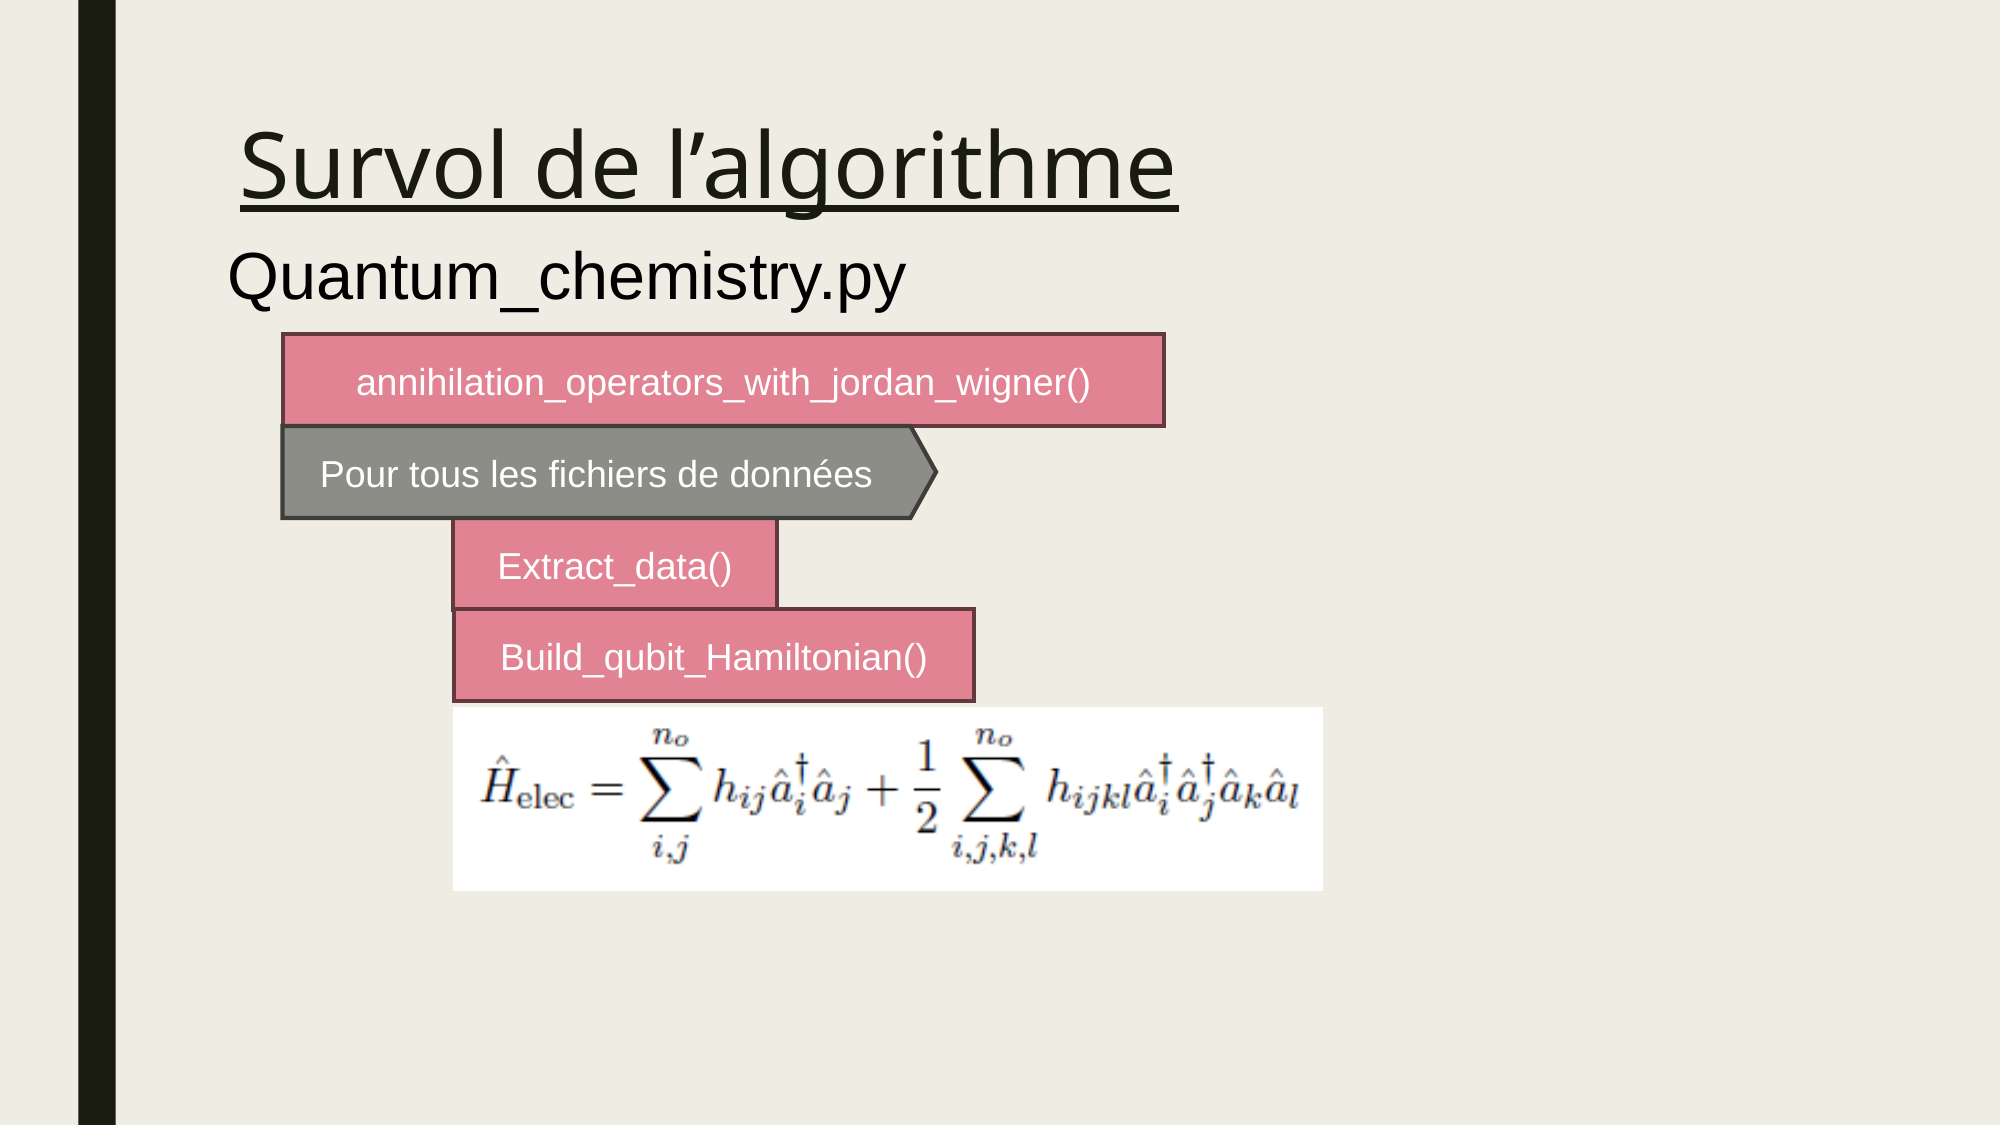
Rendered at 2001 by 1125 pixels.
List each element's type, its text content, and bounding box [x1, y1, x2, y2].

text_box Build_qubit_Hamiltonian() [453, 609, 975, 702]
text_box Extract_data() [453, 519, 778, 609]
title Survol de l’algorithme [225, 112, 1800, 357]
picture [453, 707, 1323, 891]
text_box Pour tous les fichiers de données [282, 425, 937, 519]
text_box annihilation_operators_with_jordan_wigner() [282, 333, 1165, 426]
text_box Quantum_chemistry.py [212, 234, 1788, 327]
